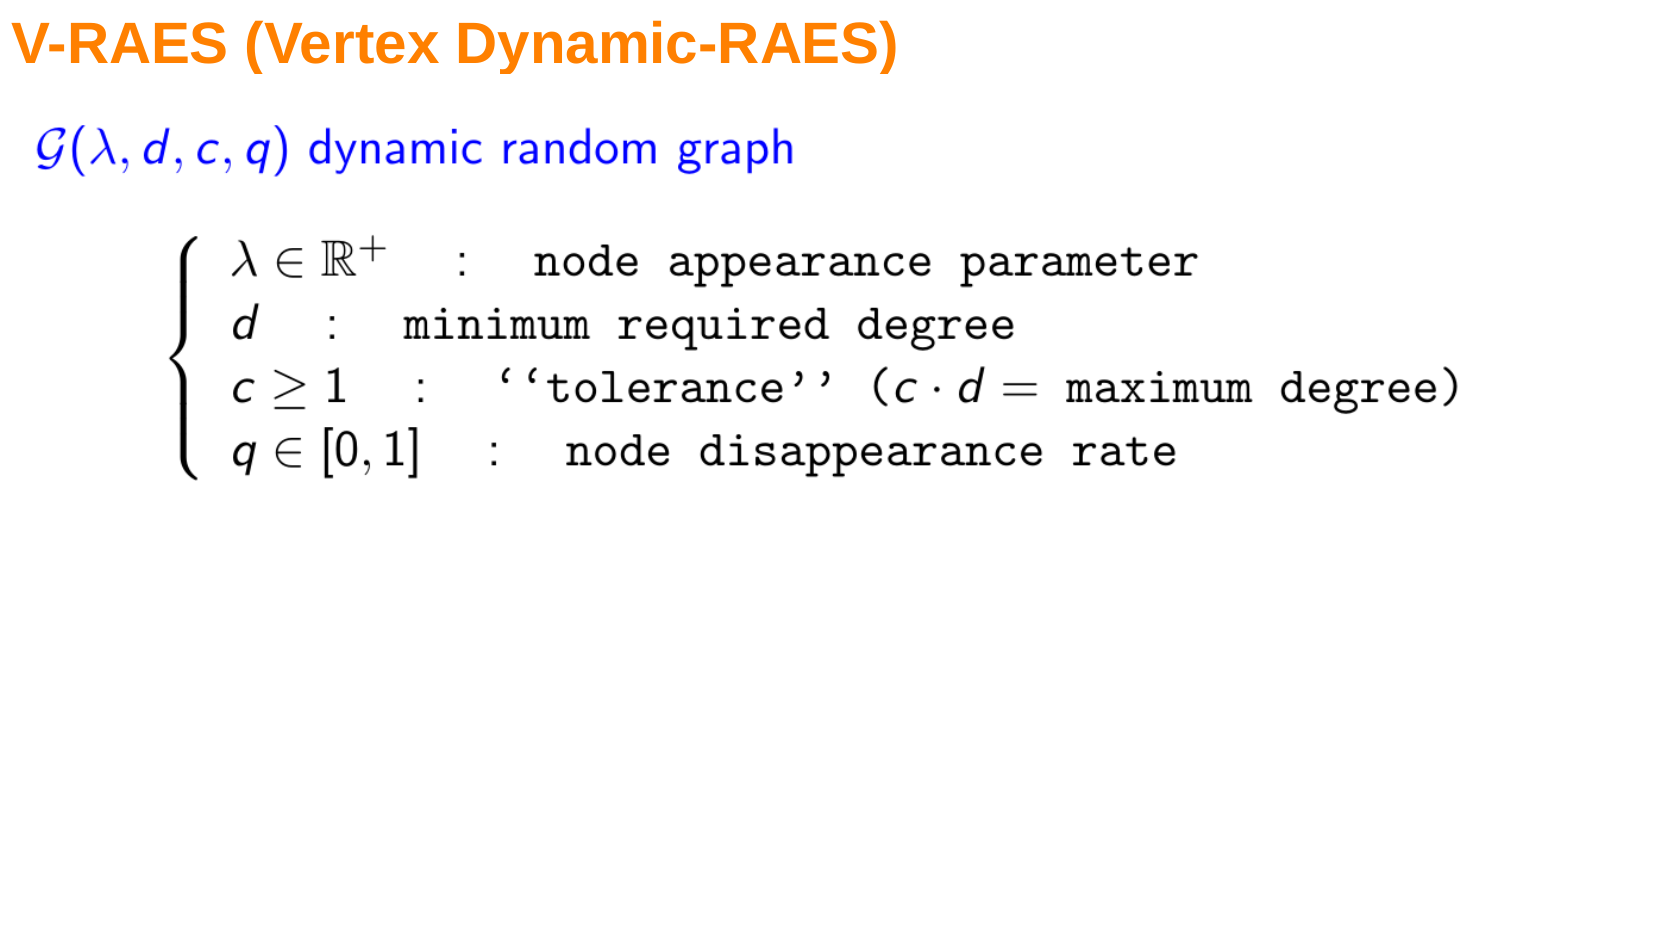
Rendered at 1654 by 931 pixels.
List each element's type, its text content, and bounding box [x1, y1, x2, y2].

title V-RAES (Vertex Dynamic-RAES) [11, 0, 1576, 74]
picture [0, 74, 1654, 500]
